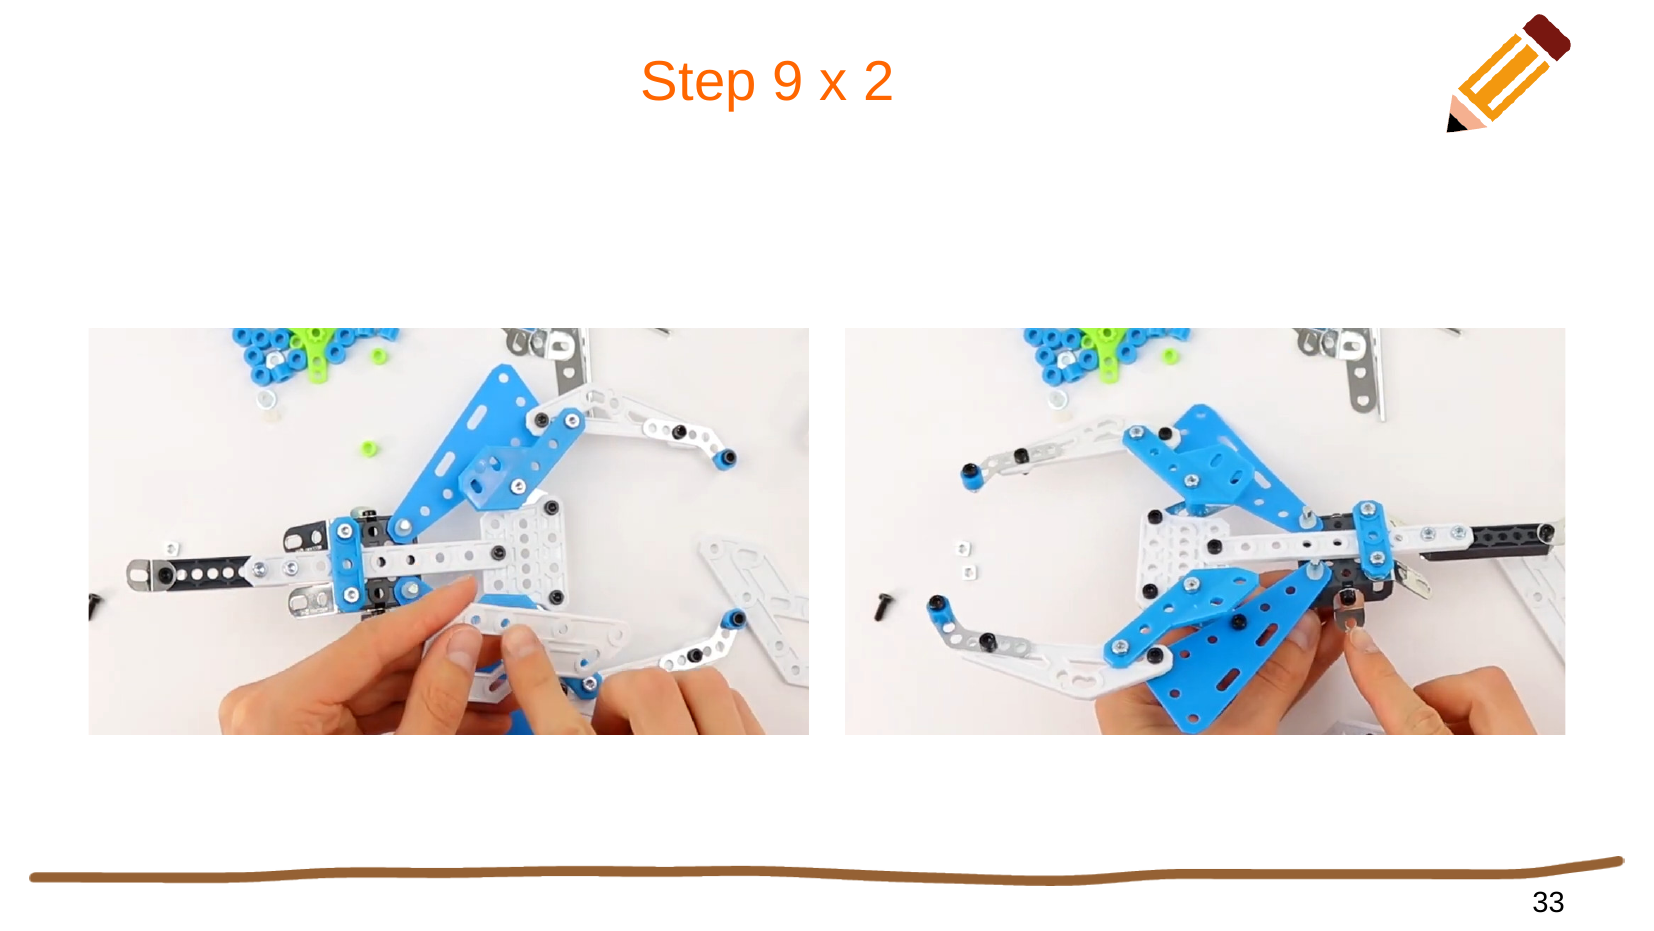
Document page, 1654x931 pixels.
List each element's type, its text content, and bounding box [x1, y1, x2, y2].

picture [1446, 14, 1571, 133]
picture [88, 328, 809, 735]
picture [29, 856, 1625, 886]
picture [845, 328, 1566, 735]
title Step 9 x 2 [88, 29, 1447, 133]
